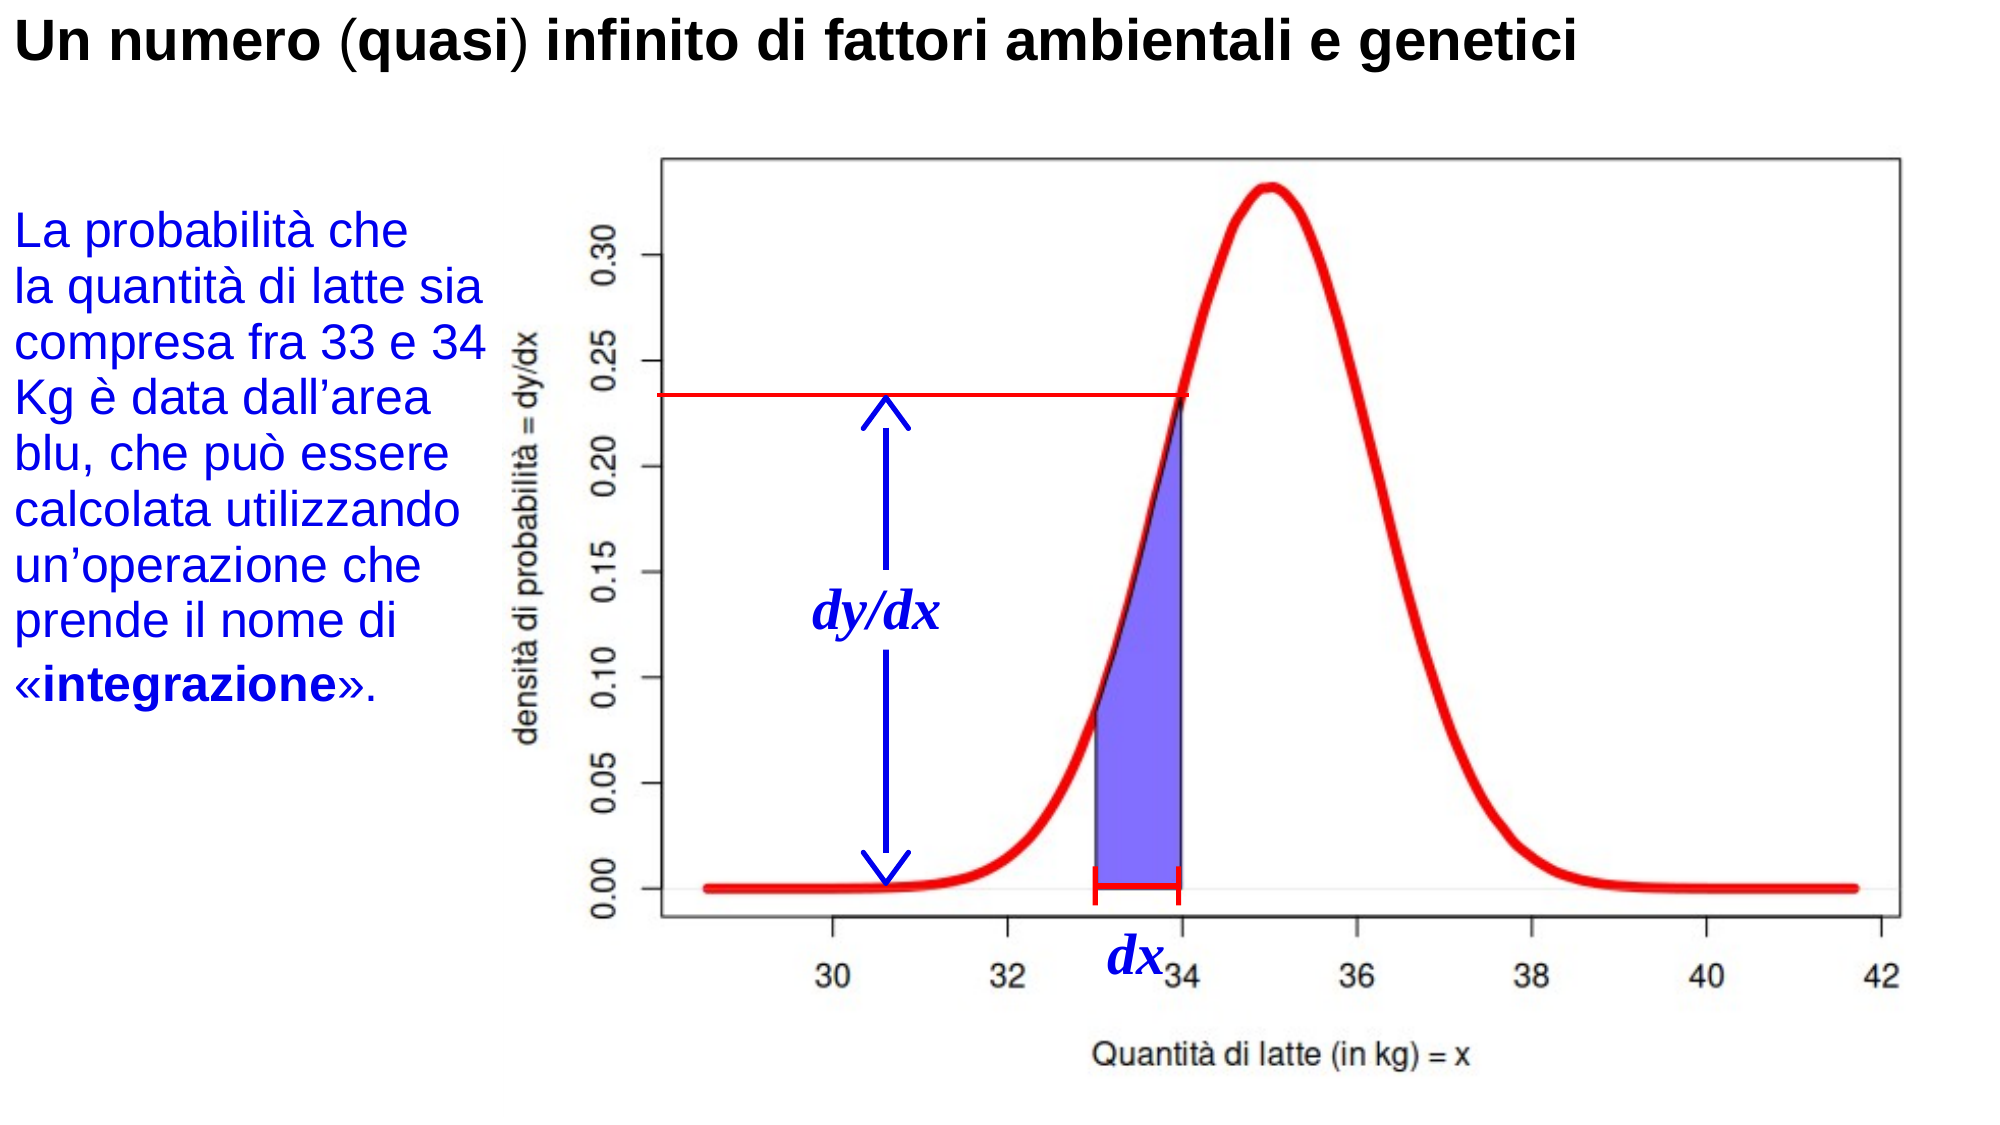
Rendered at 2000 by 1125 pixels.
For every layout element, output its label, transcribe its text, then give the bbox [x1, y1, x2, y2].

text_box dx [1092, 915, 1182, 995]
text_box La probabilità che la quantità di latte sia compresa fra 33 e 34 Kg è data dall’area blu, che può essere calcolata utilizzando un’operazione che prende il nome di «integrazione». [0, 145, 1979, 721]
text_box dy/dx [797, 570, 957, 650]
text_box Un numero (quasi) infinito di fattori ambientali e genetici [0, 0, 1979, 145]
picture [502, 0, 1983, 1117]
